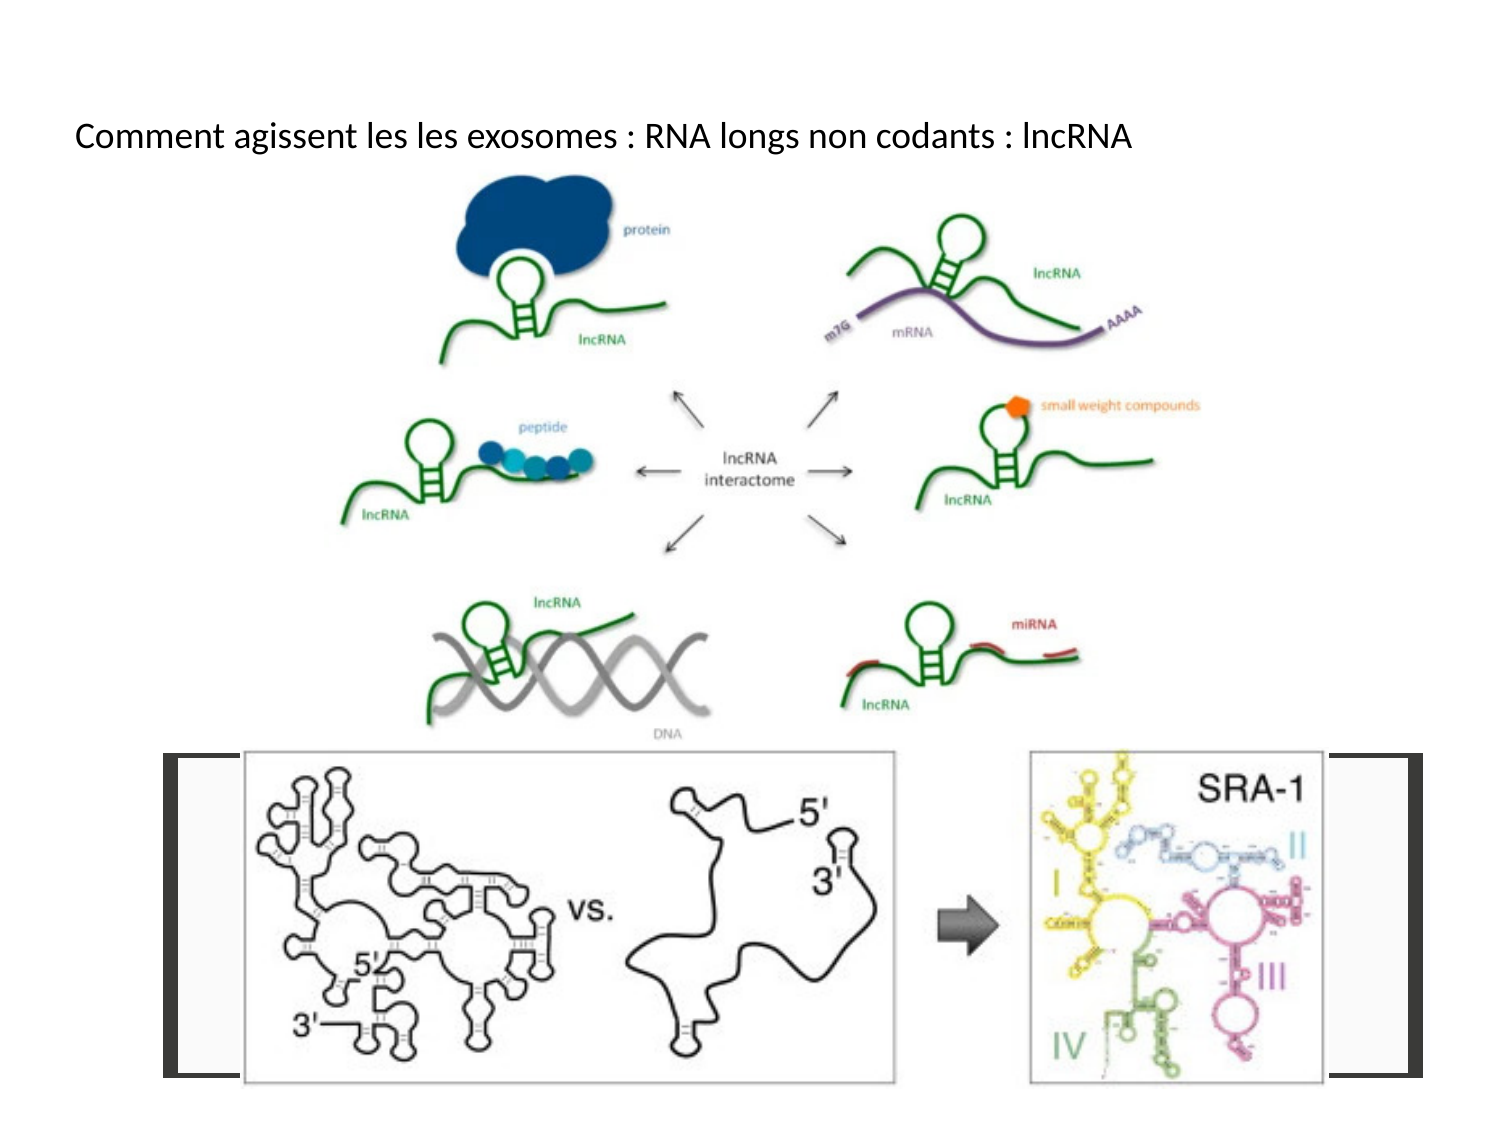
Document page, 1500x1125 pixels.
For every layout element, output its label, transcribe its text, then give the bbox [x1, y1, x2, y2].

title Comment agissent les les exosomes : RNA longs non codants : lncRNA [75, 45, 1425, 233]
picture [118, 160, 1469, 1093]
